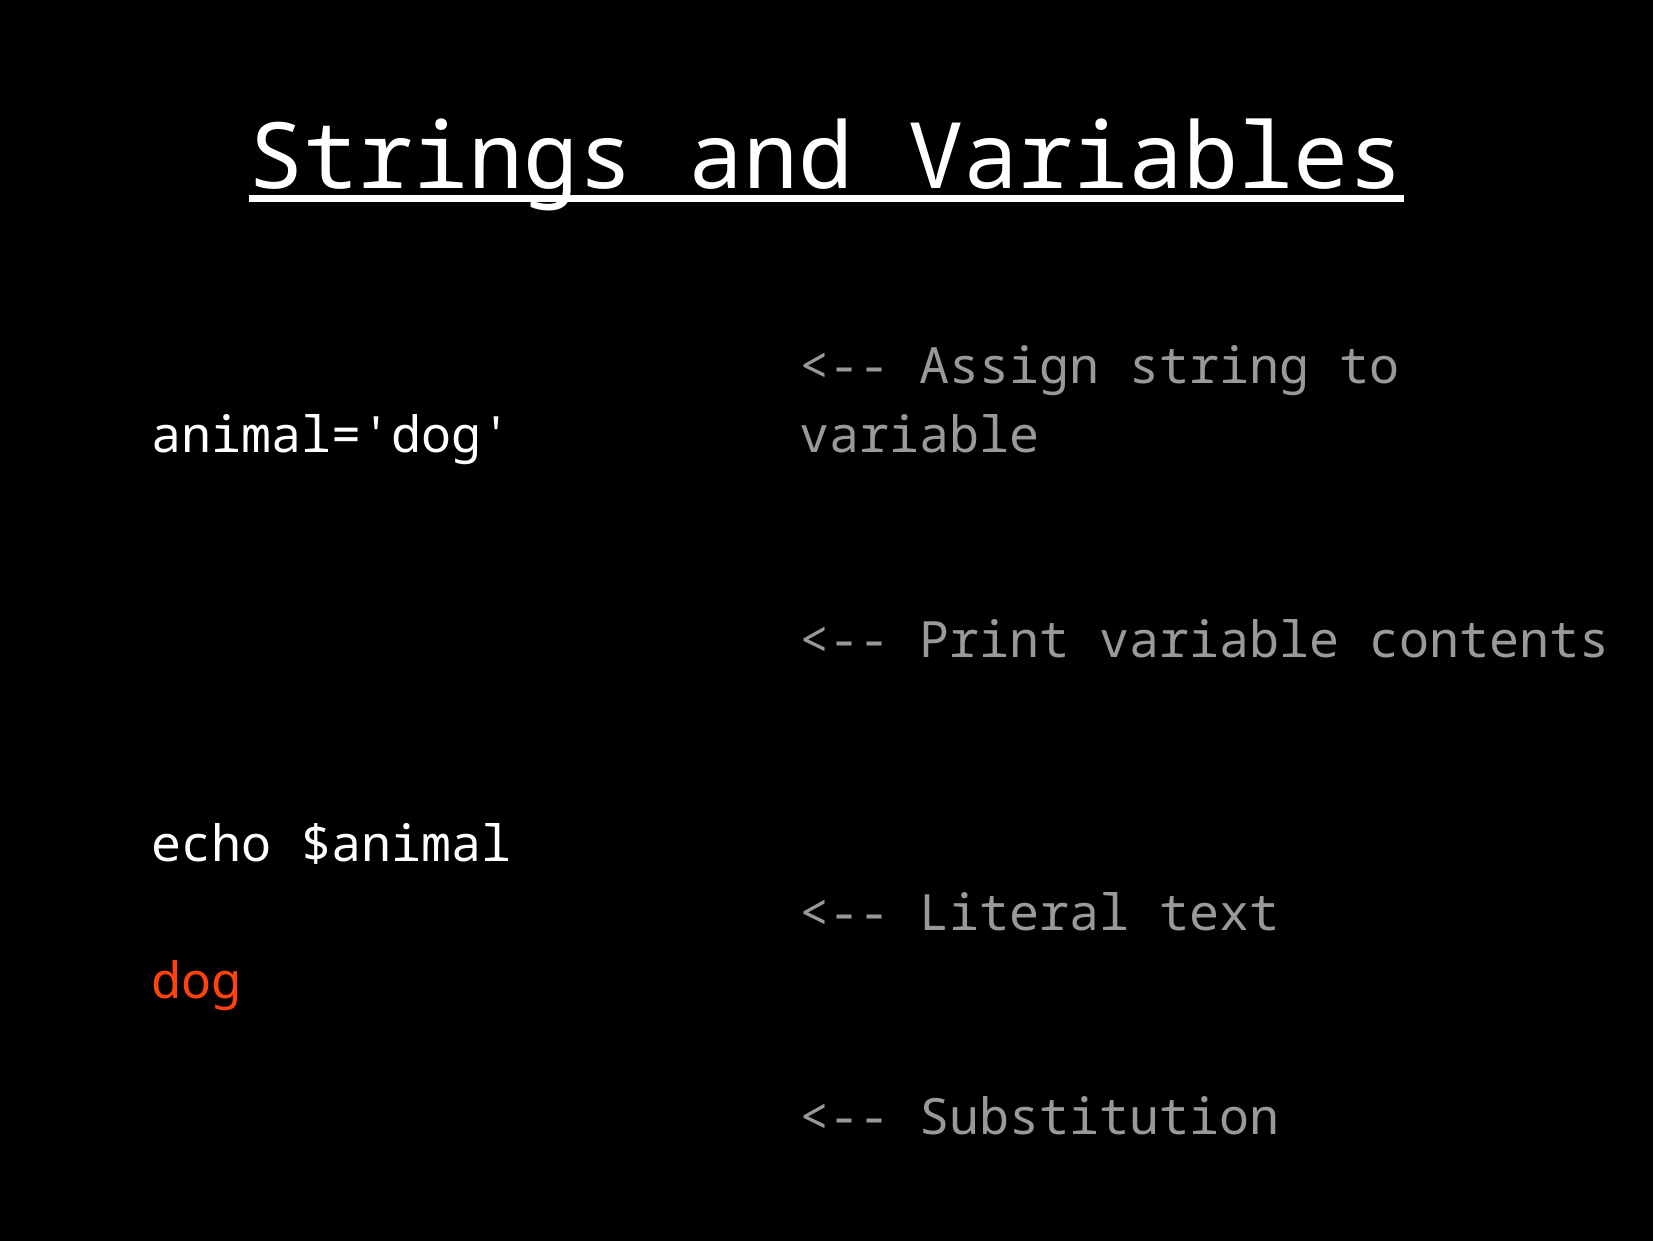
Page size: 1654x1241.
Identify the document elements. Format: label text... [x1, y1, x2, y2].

table_header <-- Assign string to variable <-- Print variable contents <-- Literal text <-- Substitution [785, 323, 1626, 1241]
table_header animal='dog' echo $animal dog echo 'I love my $animal' I love my $animal echo "I love my $animal" I love my dog [136, 323, 785, 1241]
title Strings and Variables [82, 49, 1571, 257]
